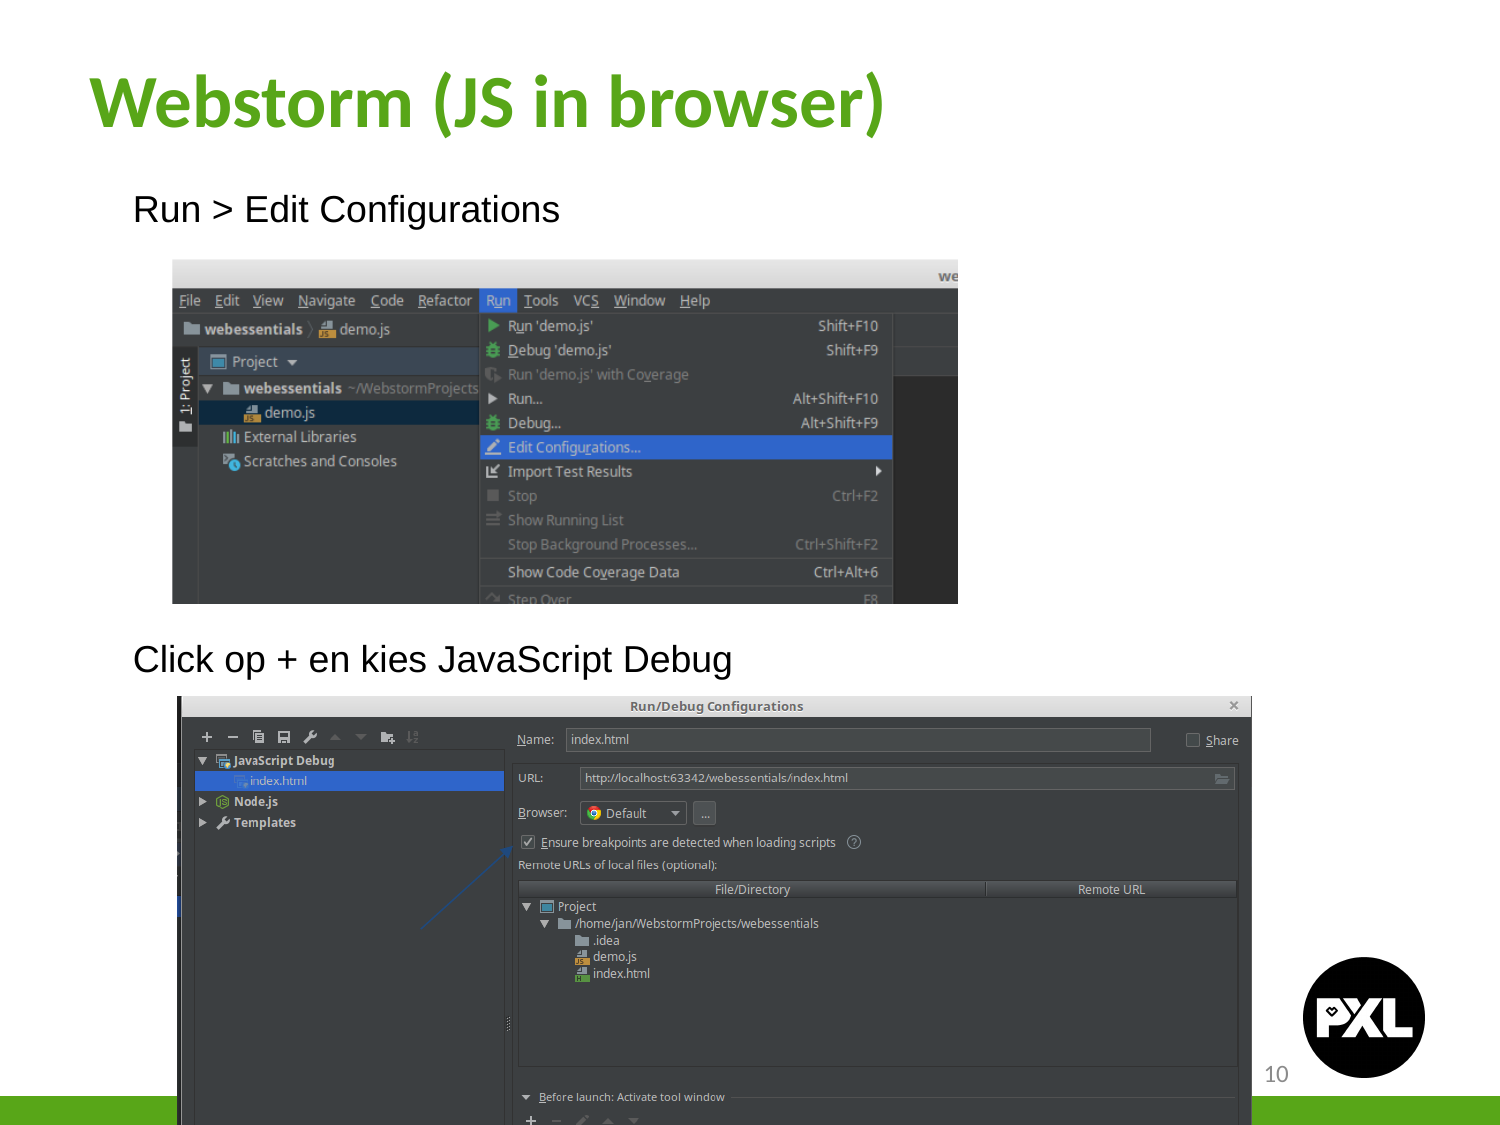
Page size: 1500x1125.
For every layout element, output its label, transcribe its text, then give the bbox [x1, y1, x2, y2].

picture [1303, 957, 1425, 1078]
picture [177, 696, 1252, 1125]
text_box <number> [1252, 1042, 1304, 1103]
picture [162, 241, 958, 604]
text_box Run > Edit Configurations Click op + en kies JavaScript Debug [118, 177, 945, 1125]
text_box Webstorm (JS in browser) [75, 45, 1425, 233]
